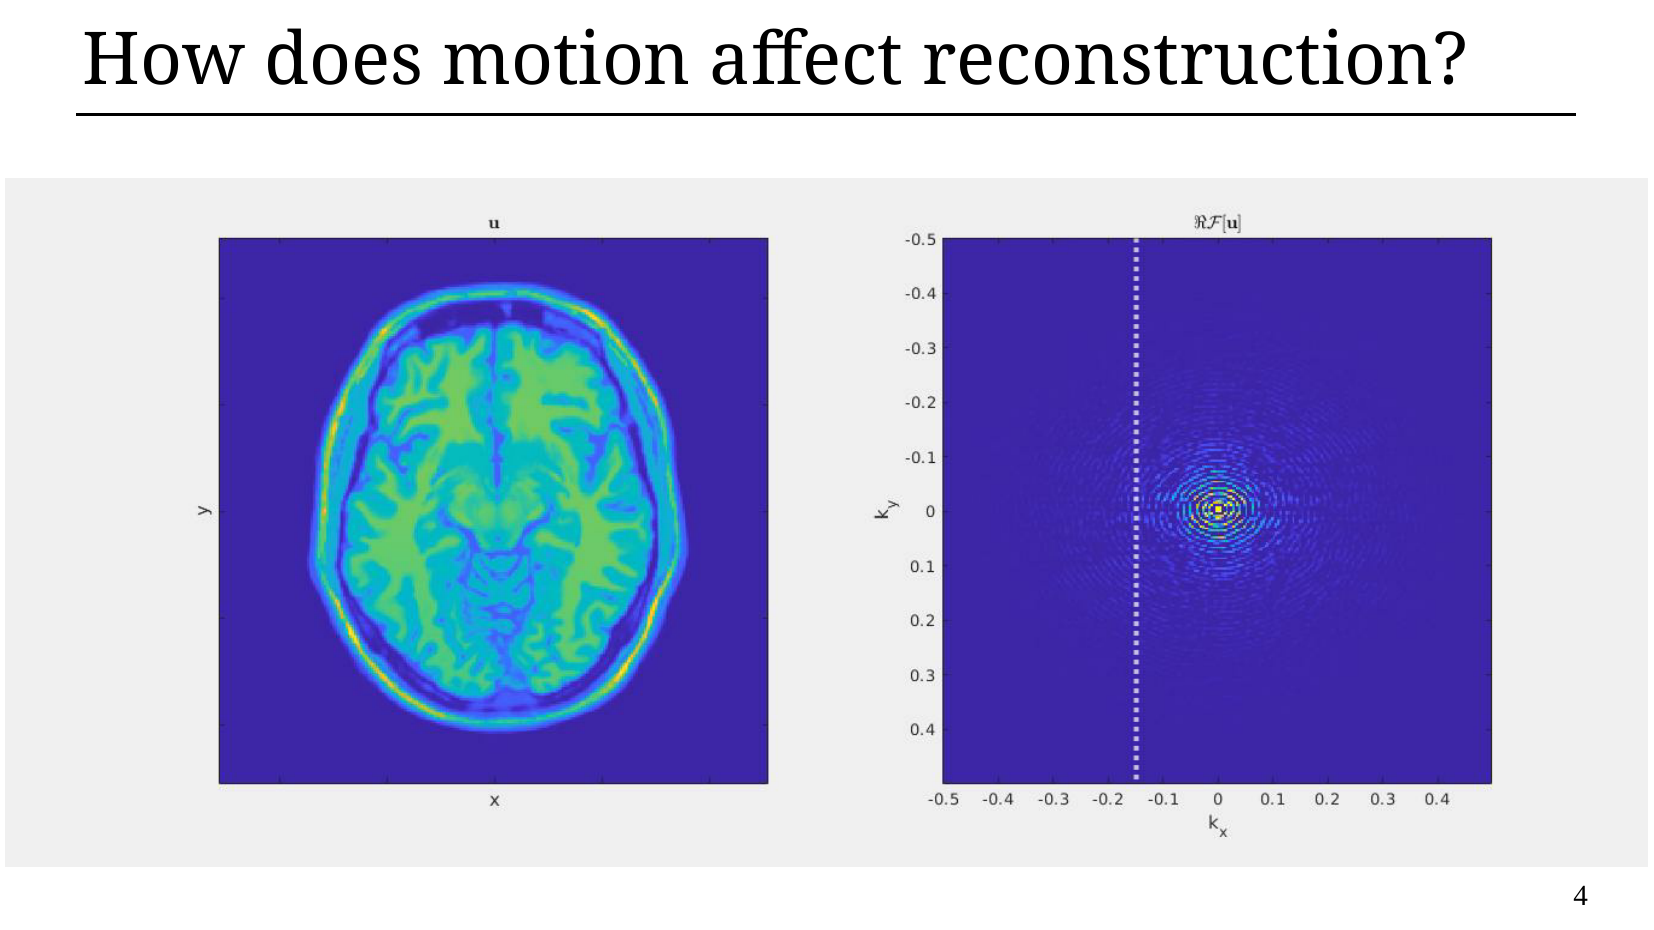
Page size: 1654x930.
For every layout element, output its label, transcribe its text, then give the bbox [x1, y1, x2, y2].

title How does motion affect reconstruction? [82, 7, 1571, 106]
text_box [4, 177, 1649, 868]
